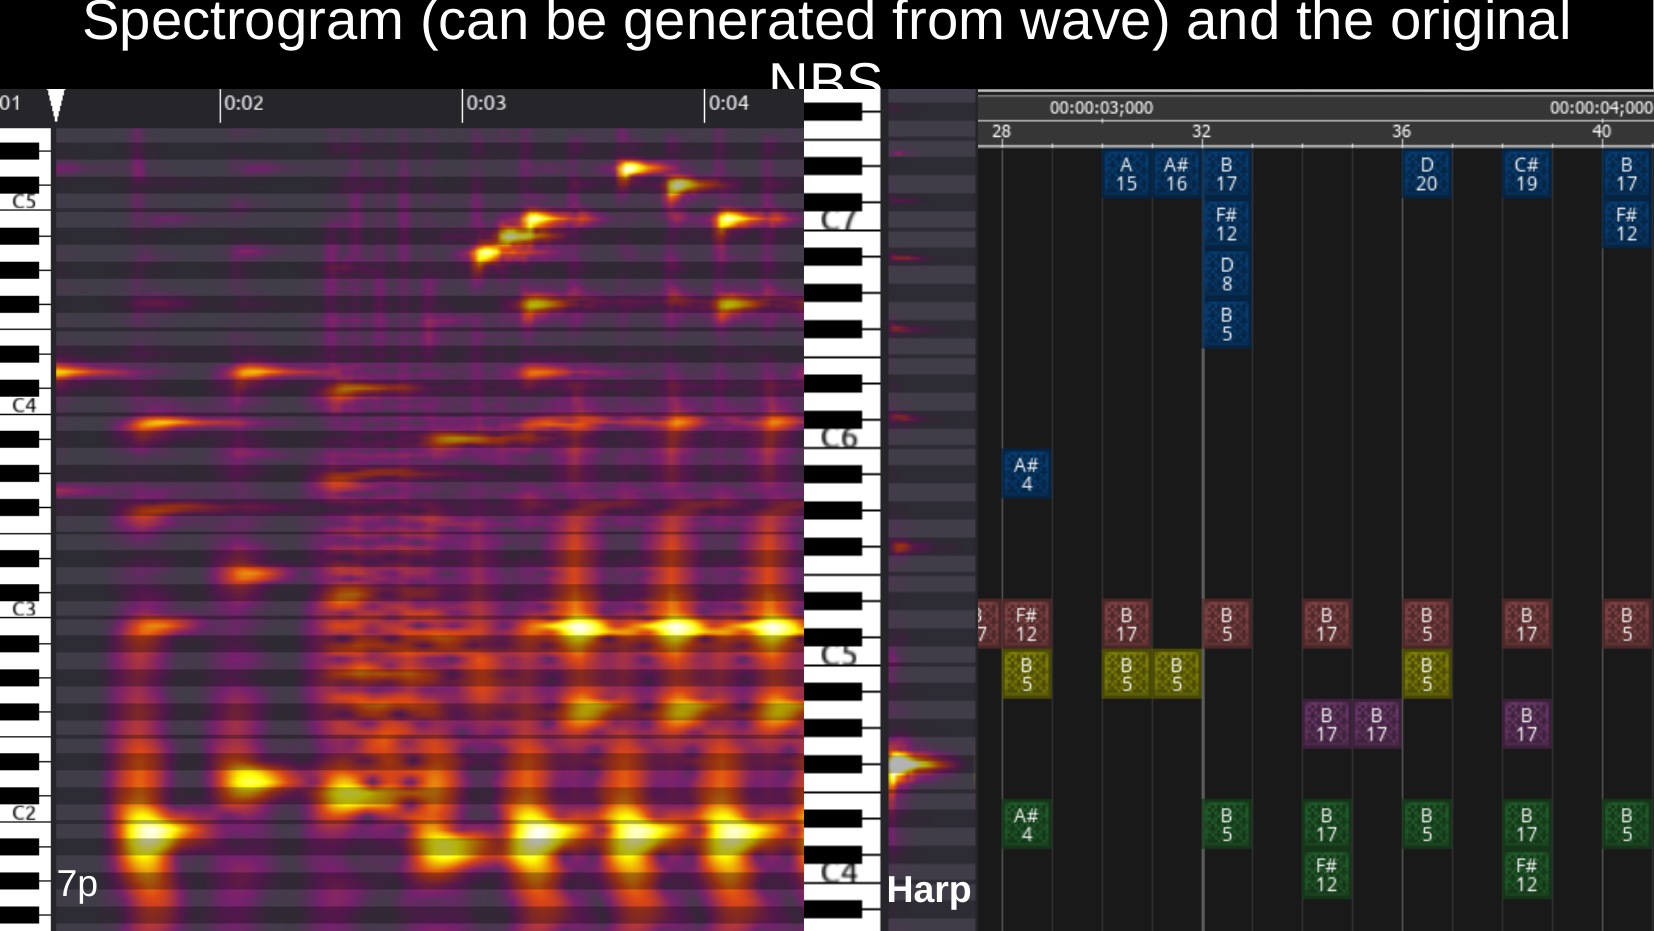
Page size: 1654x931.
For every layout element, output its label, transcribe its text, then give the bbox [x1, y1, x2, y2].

text_box Harp [871, 860, 992, 918]
text_box 7p [41, 855, 117, 912]
picture [0, 89, 1654, 931]
title Spectrogram (can be generated from wave) and the original NBS [59, 6, 1595, 98]
